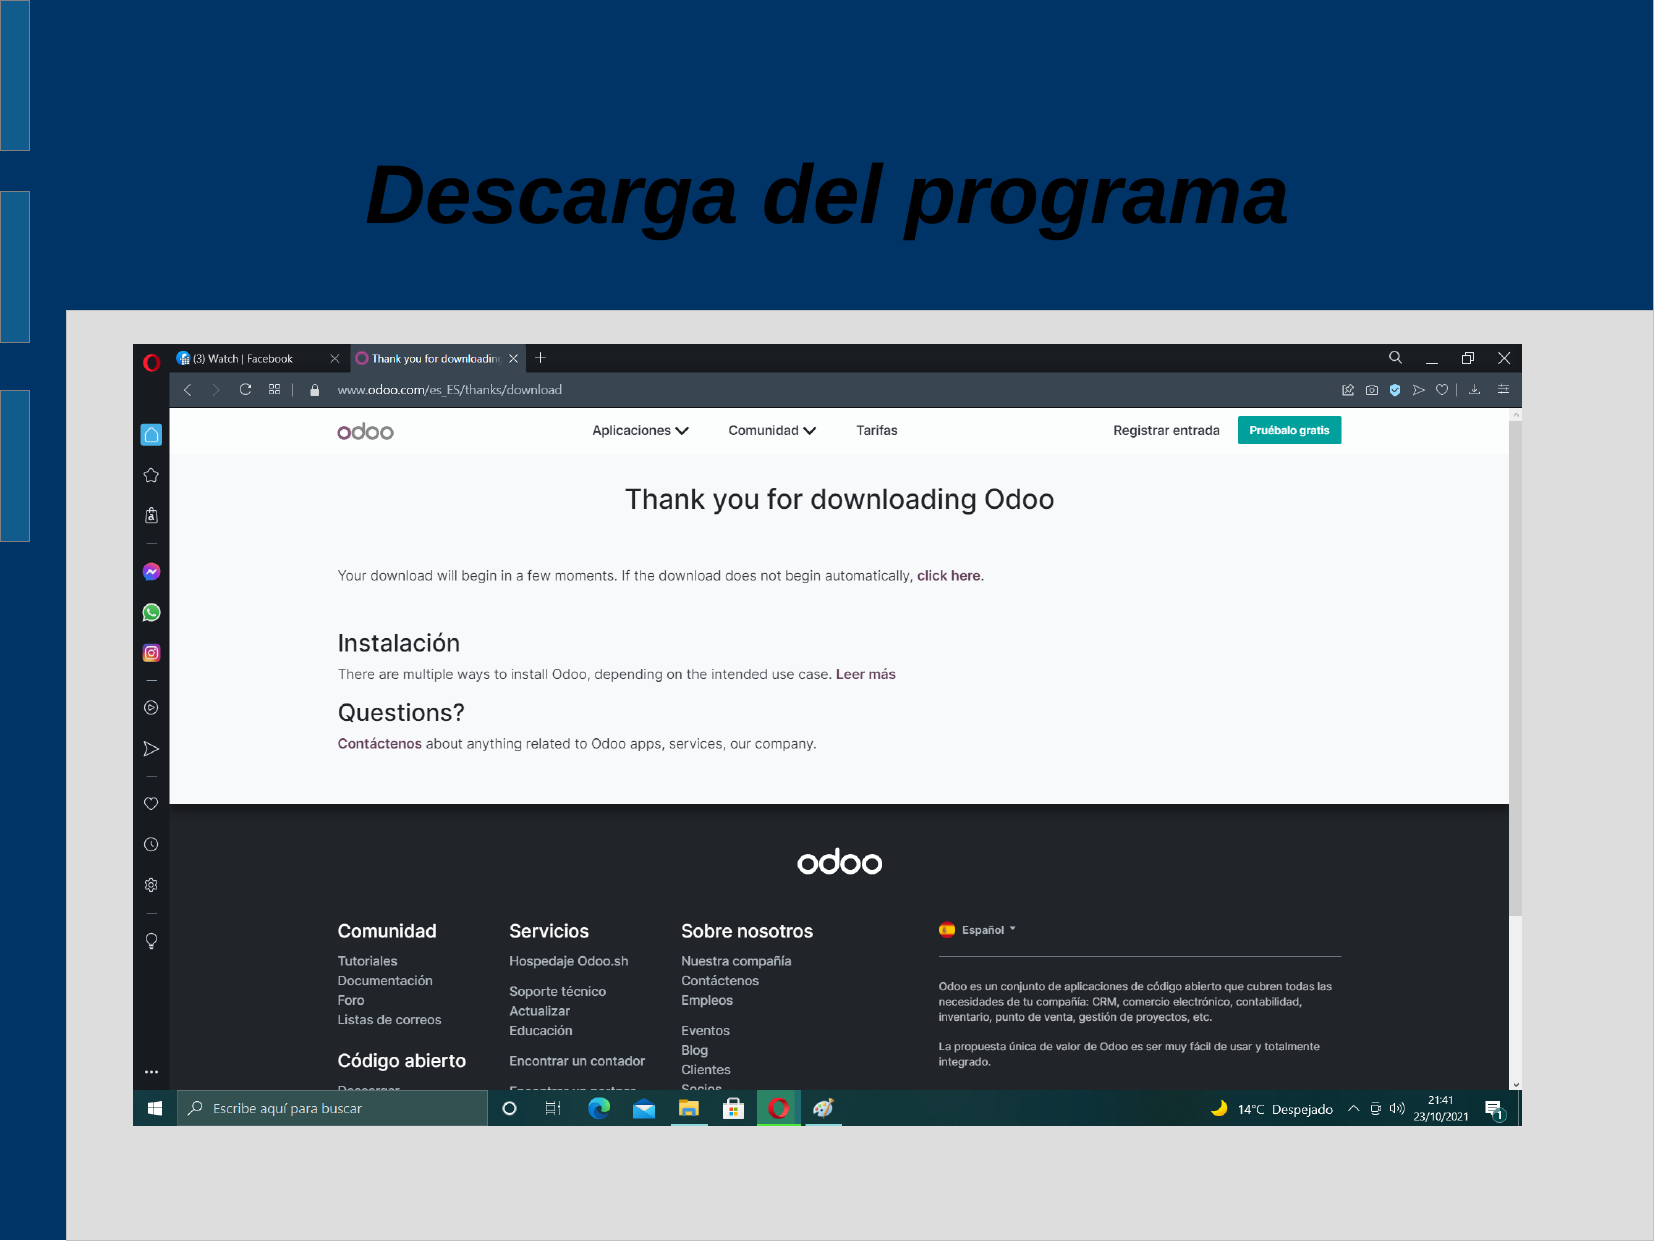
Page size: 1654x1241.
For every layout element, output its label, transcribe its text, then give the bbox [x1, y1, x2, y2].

picture [133, 344, 1522, 1126]
title Descarga del programa [121, 91, 1534, 299]
